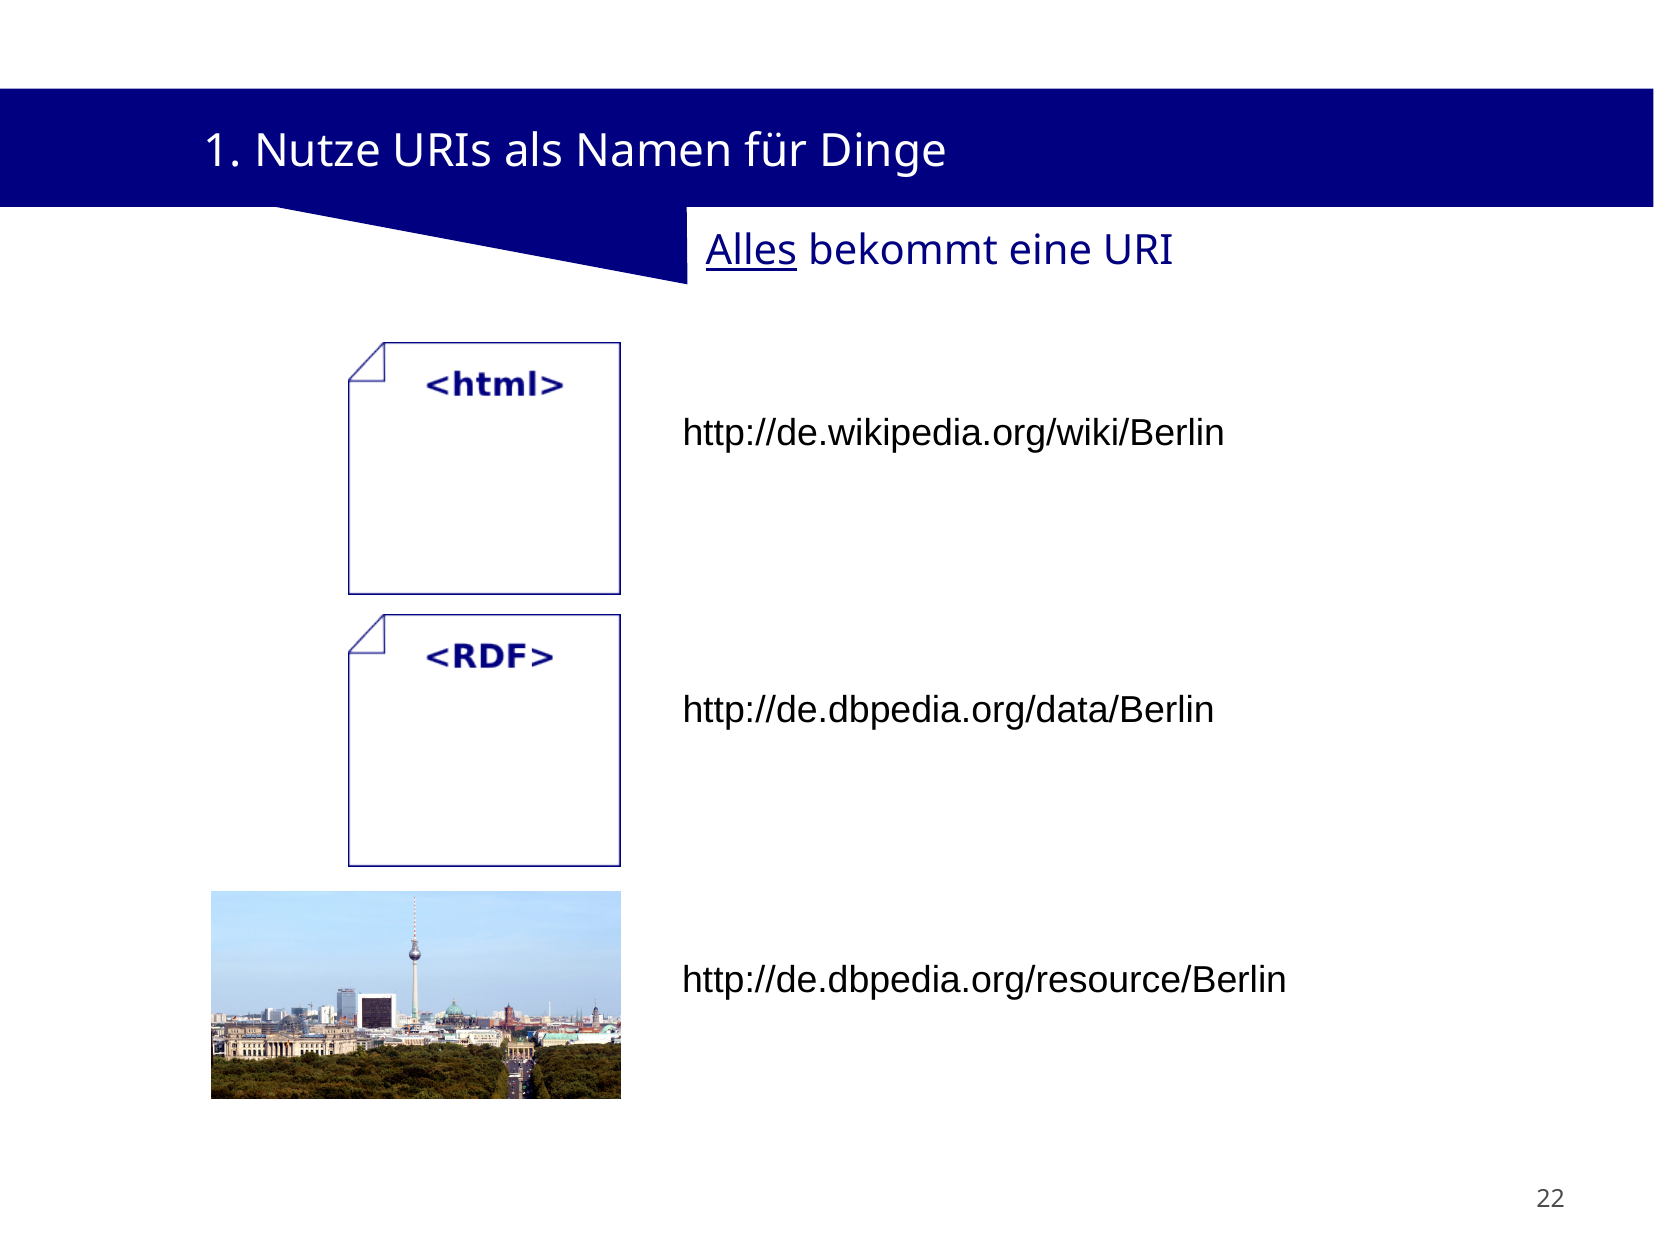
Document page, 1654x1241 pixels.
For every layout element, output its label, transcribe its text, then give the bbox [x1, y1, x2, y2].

picture [348, 342, 621, 595]
text_box Alles bekommt eine URI [690, 212, 1654, 292]
text_box [0, 88, 1654, 285]
picture [211, 891, 621, 1099]
text_box http://de.dbpedia.org/data/Berlin [667, 681, 1230, 739]
text_box 1. Nutze URIs als Namen für Dinge [188, 109, 1035, 189]
text_box http://de.dbpedia.org/resource/Berlin [667, 950, 1303, 1008]
text_box http://de.wikipedia.org/wiki/Berlin [667, 403, 1241, 461]
picture [348, 614, 621, 867]
